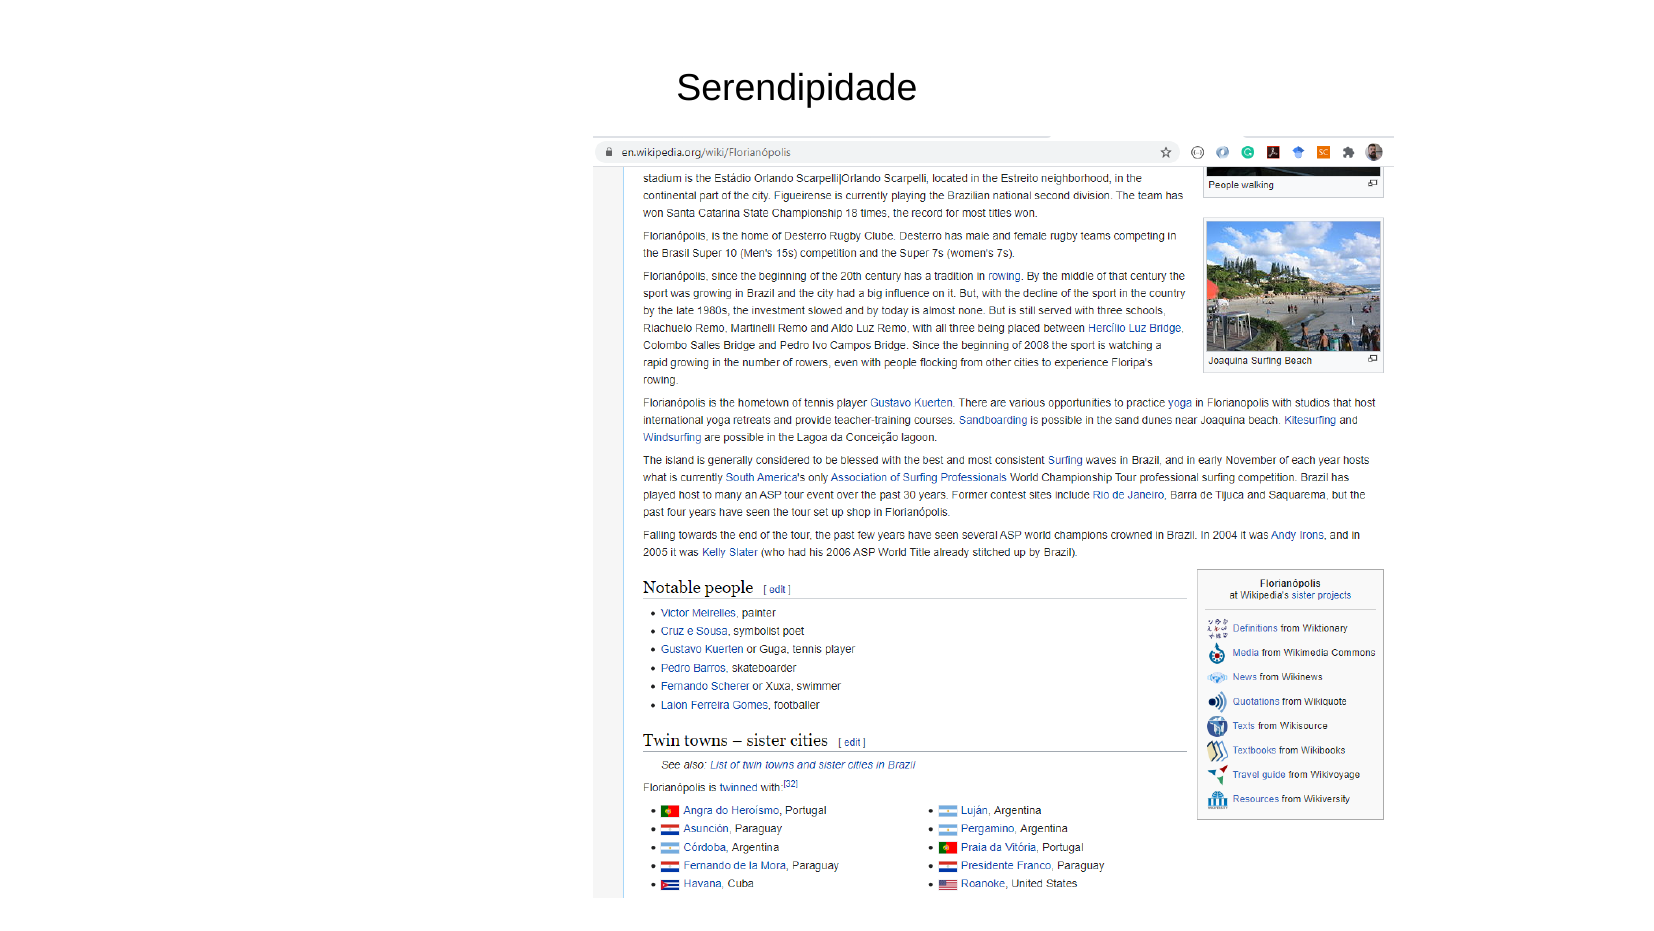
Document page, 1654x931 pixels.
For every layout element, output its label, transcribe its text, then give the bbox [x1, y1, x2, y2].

text_box Serendipidade [661, 59, 1158, 119]
picture [593, 136, 1394, 898]
